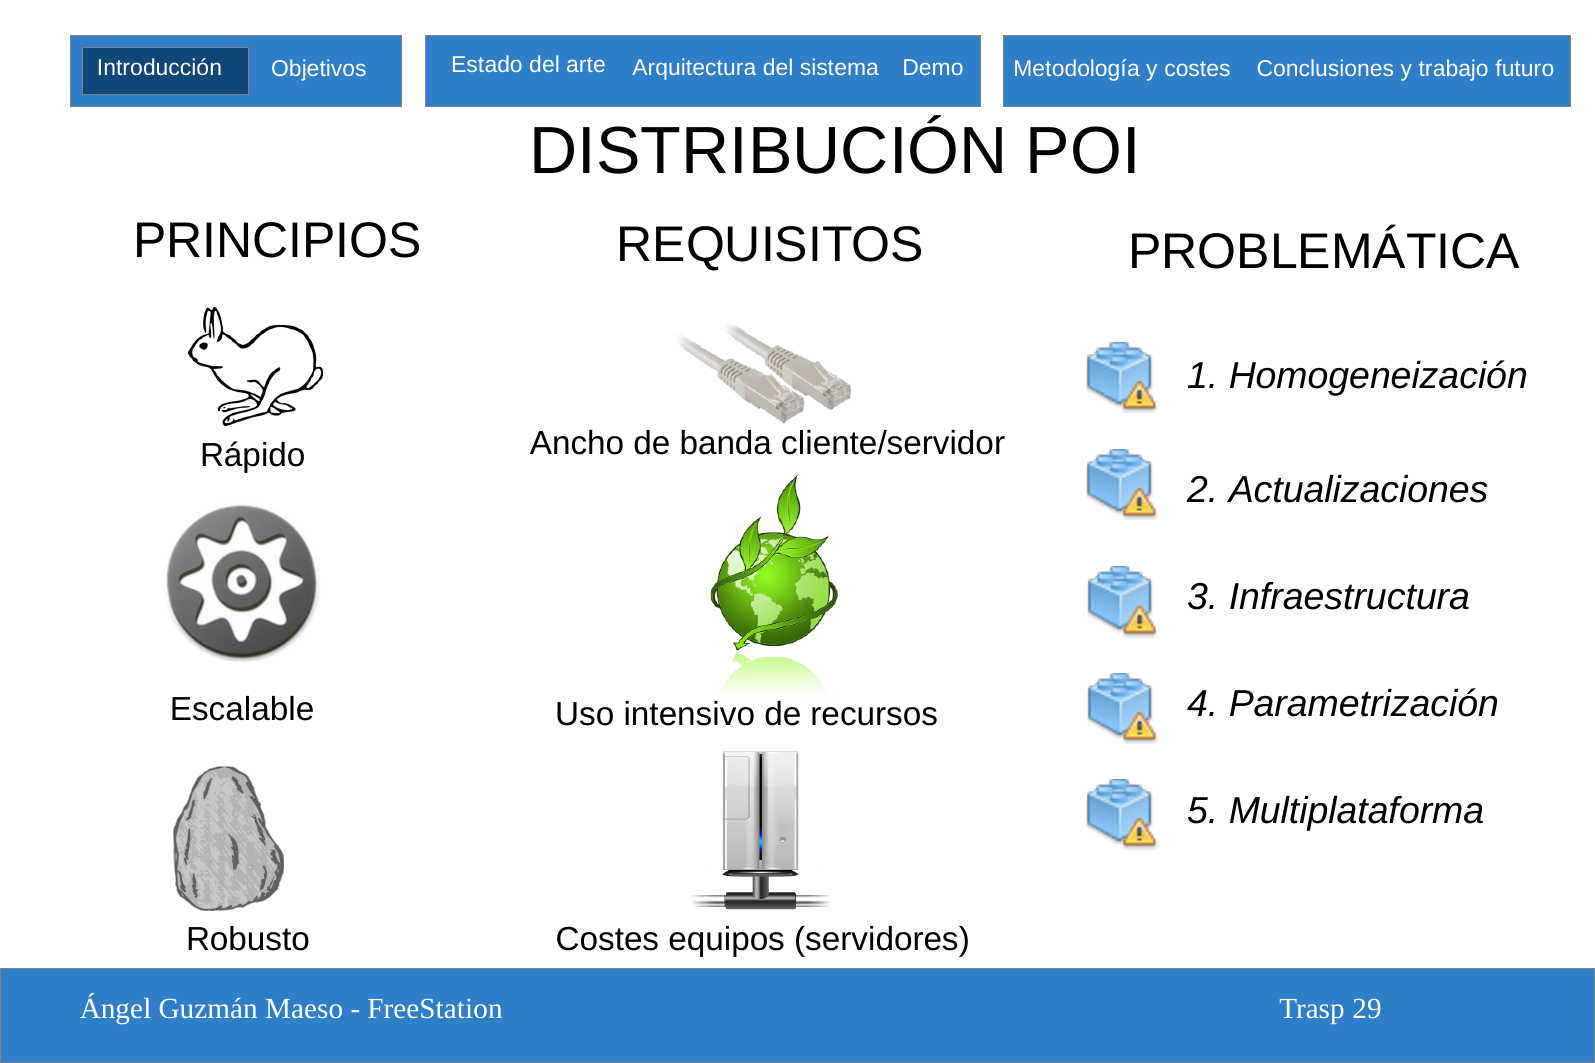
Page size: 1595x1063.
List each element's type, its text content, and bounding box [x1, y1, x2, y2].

title REQUISITOS [572, 206, 969, 301]
title PROBLEMÁTICA [1052, 196, 1595, 308]
text_box [1554, 101, 1571, 107]
picture [188, 307, 323, 413]
title Metodología y costes [981, 36, 1228, 94]
title DISTRIBUCIÓN POI [118, 94, 1554, 206]
picture [1087, 566, 1158, 638]
text_box Robusto [129, 909, 274, 969]
title Estado del arte [413, 41, 644, 89]
picture [1086, 342, 1158, 413]
title Conclusiones y trabajo futuro [1228, 36, 1583, 101]
text_box Costes equipos (servidores) [274, 897, 1252, 981]
title Objetivos [236, 36, 402, 94]
picture [1086, 779, 1158, 850]
title Arquitectura del sistema [625, 41, 886, 94]
text_box [425, 89, 625, 94]
title Introducción [70, 35, 249, 100]
text_box [425, 35, 981, 47]
text_box Rápido [0, 413, 661, 497]
text_box Ancho de banda cliente/servidor [484, 401, 1052, 485]
title Demo [868, 47, 999, 88]
text_box [886, 88, 981, 94]
text_box Homogeneización Actualizaciones Infraestructura Parametrización Multiplataforma [1175, 289, 1595, 832]
picture [1087, 673, 1158, 744]
text_box Escalable [129, 673, 355, 745]
picture [661, 485, 886, 697]
picture [173, 766, 284, 909]
picture [673, 283, 851, 401]
picture [673, 744, 839, 897]
picture [153, 497, 331, 673]
text_box Uso intensivo de recursos [525, 685, 969, 743]
picture [1086, 449, 1158, 520]
text_box [70, 100, 118, 107]
title PRINCIPIOS [82, 184, 473, 296]
